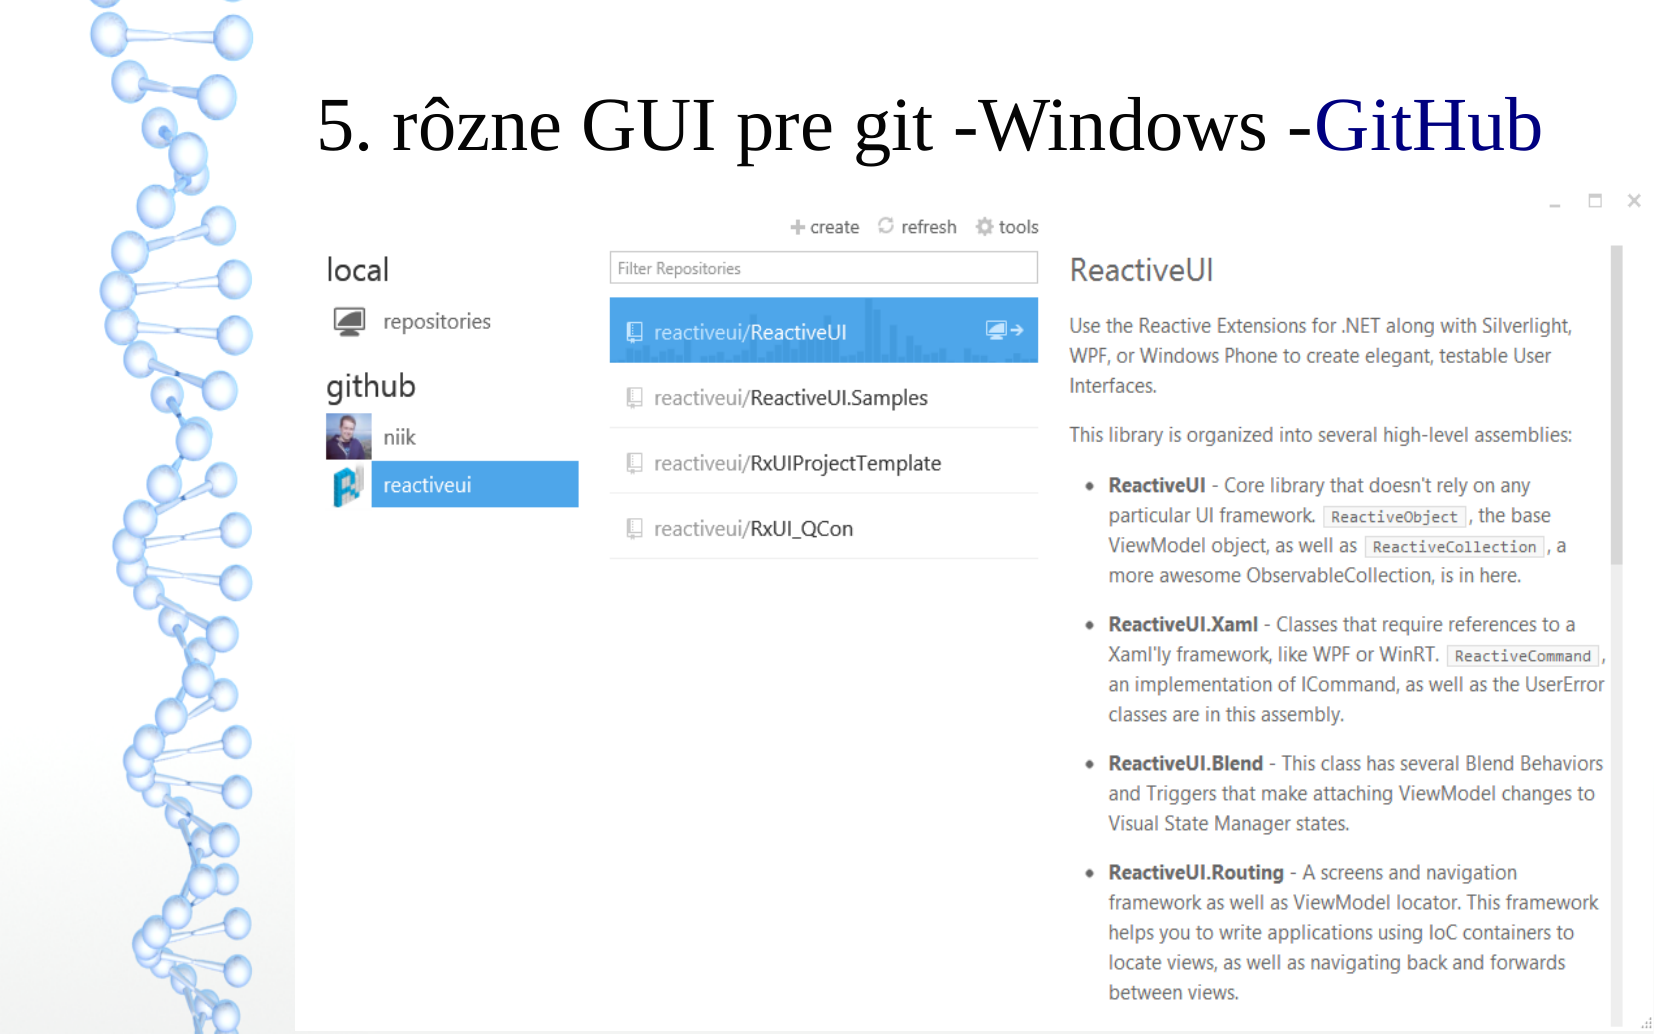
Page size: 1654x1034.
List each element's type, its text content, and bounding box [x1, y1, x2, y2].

title 5. rôzne GUI pre git -Windows -GitHub [265, 39, 1595, 210]
picture [0, 0, 1654, 1034]
